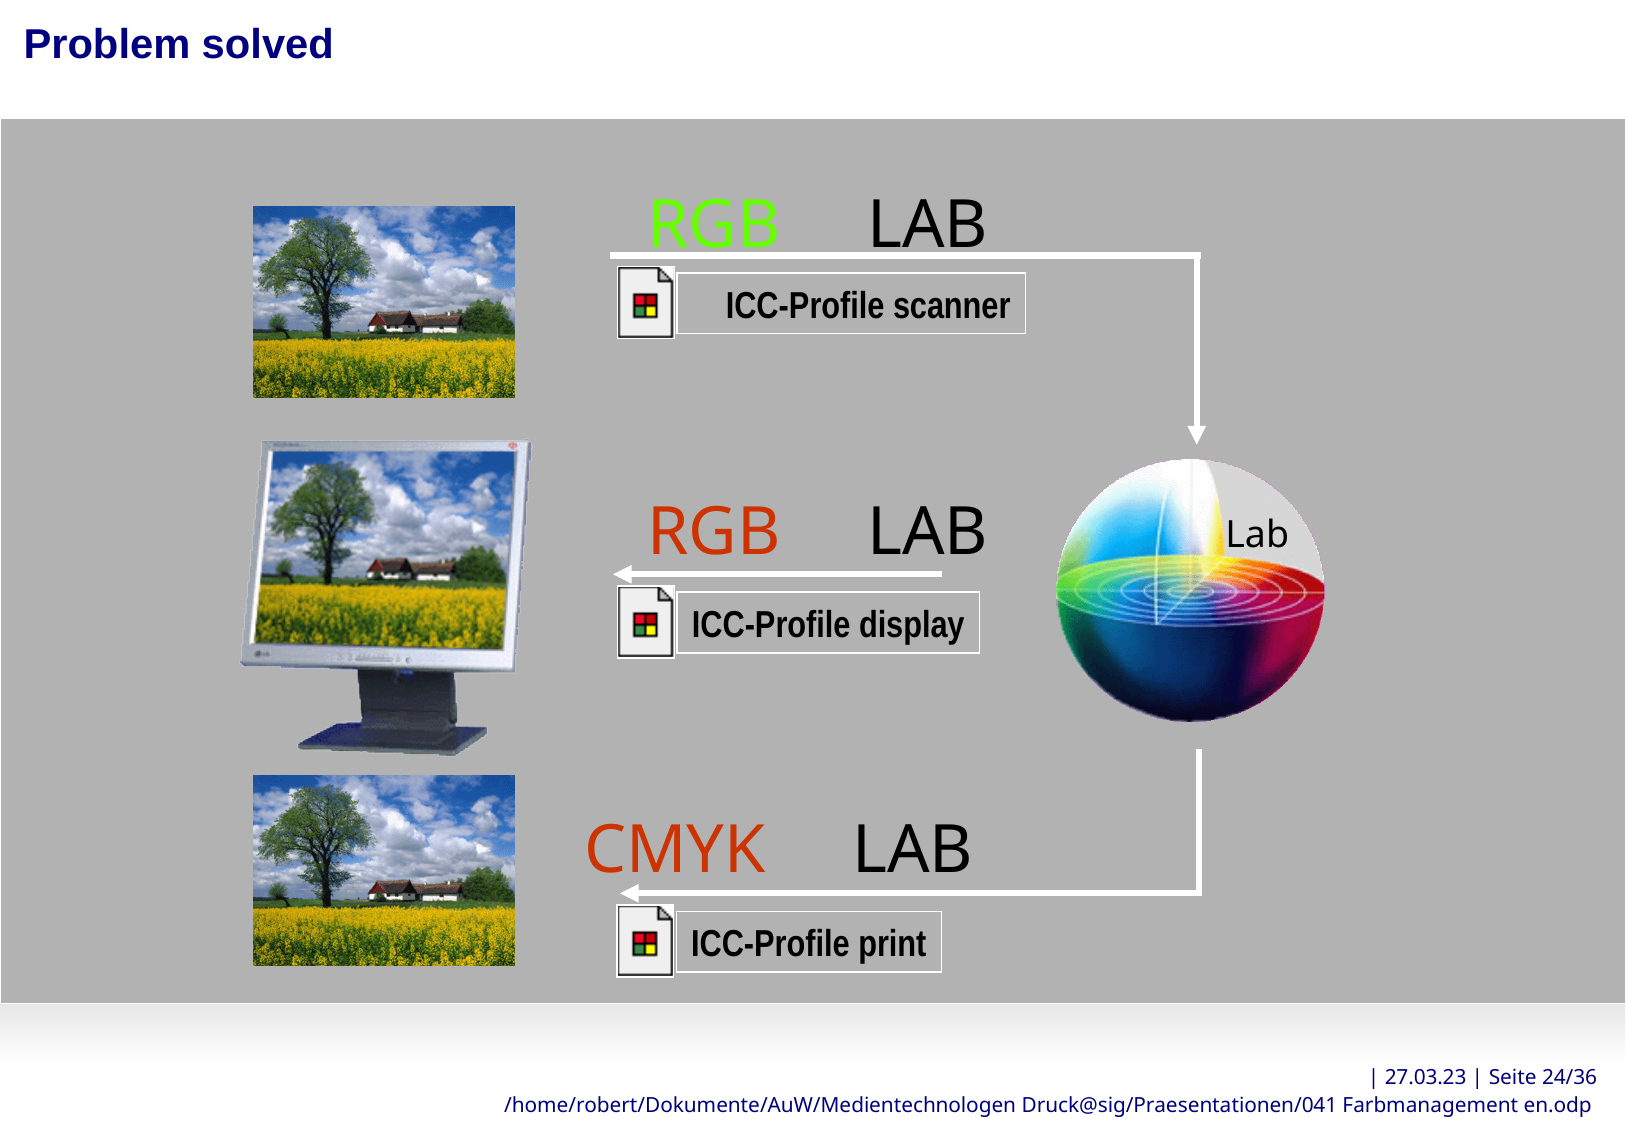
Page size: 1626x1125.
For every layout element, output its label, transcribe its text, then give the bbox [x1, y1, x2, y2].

picture [617, 905, 673, 977]
text_box CMYK LAB [569, 798, 989, 894]
text_box Lab [1210, 502, 1305, 563]
picture [253, 206, 515, 398]
text_box RGB LAB [632, 479, 1004, 576]
title Problem solved [23, 11, 1600, 118]
text_box ICC-Profile scanner [677, 272, 1026, 334]
text_box RGB LAB [632, 172, 1004, 269]
picture [1045, 436, 1341, 740]
picture [253, 775, 515, 966]
text_box ICC-Profile display [677, 592, 980, 653]
text_box [0, 118, 1626, 1004]
picture [237, 436, 533, 758]
text_box ICC-Profile print [676, 911, 942, 972]
picture [618, 267, 674, 338]
picture [618, 586, 674, 658]
